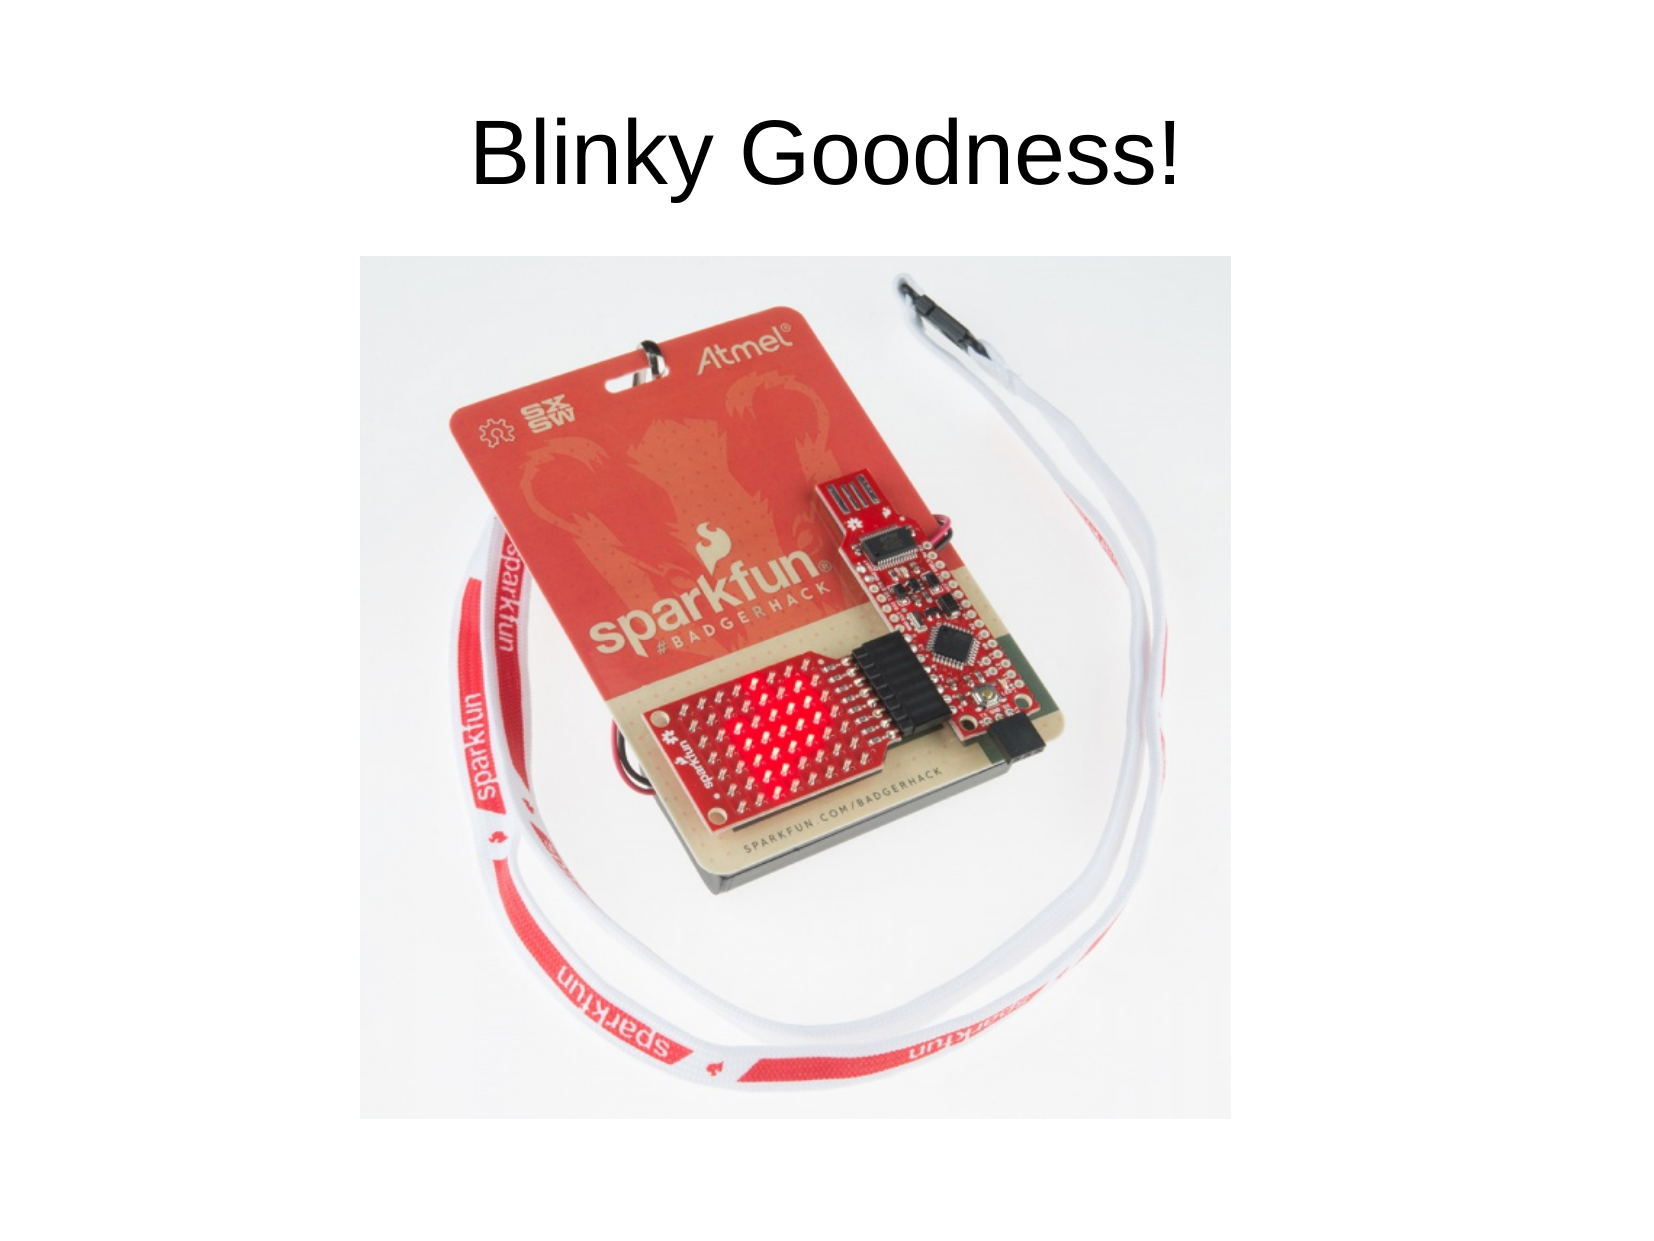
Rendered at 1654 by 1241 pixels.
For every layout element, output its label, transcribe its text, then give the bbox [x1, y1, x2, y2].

picture [360, 256, 1231, 1119]
title Blinky Goodness! [82, 49, 1571, 257]
